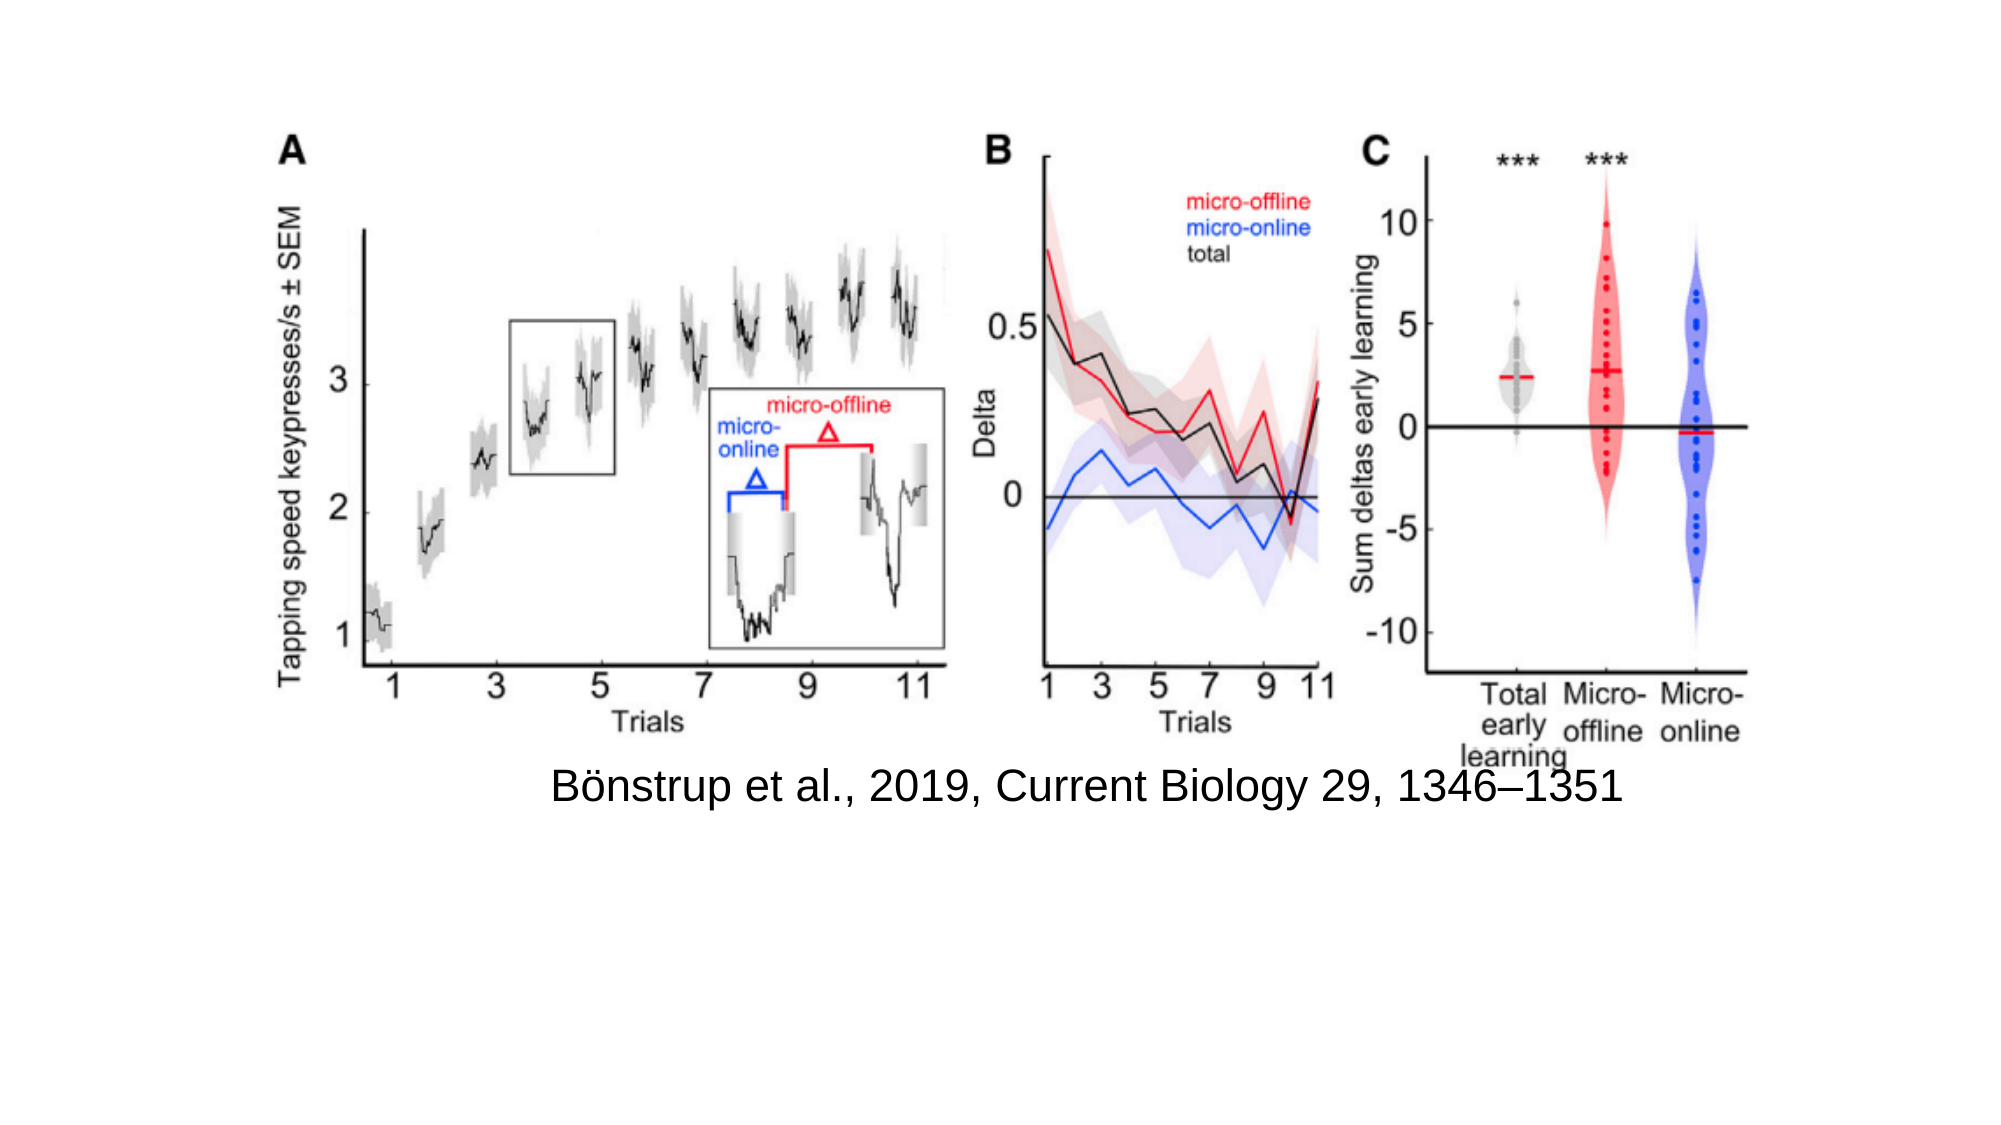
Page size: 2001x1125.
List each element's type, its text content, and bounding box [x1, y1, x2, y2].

picture [249, 107, 1760, 786]
text_box Bönstrup et al., 2019, Current Biology 29, 1346–1351 [535, 752, 1679, 822]
